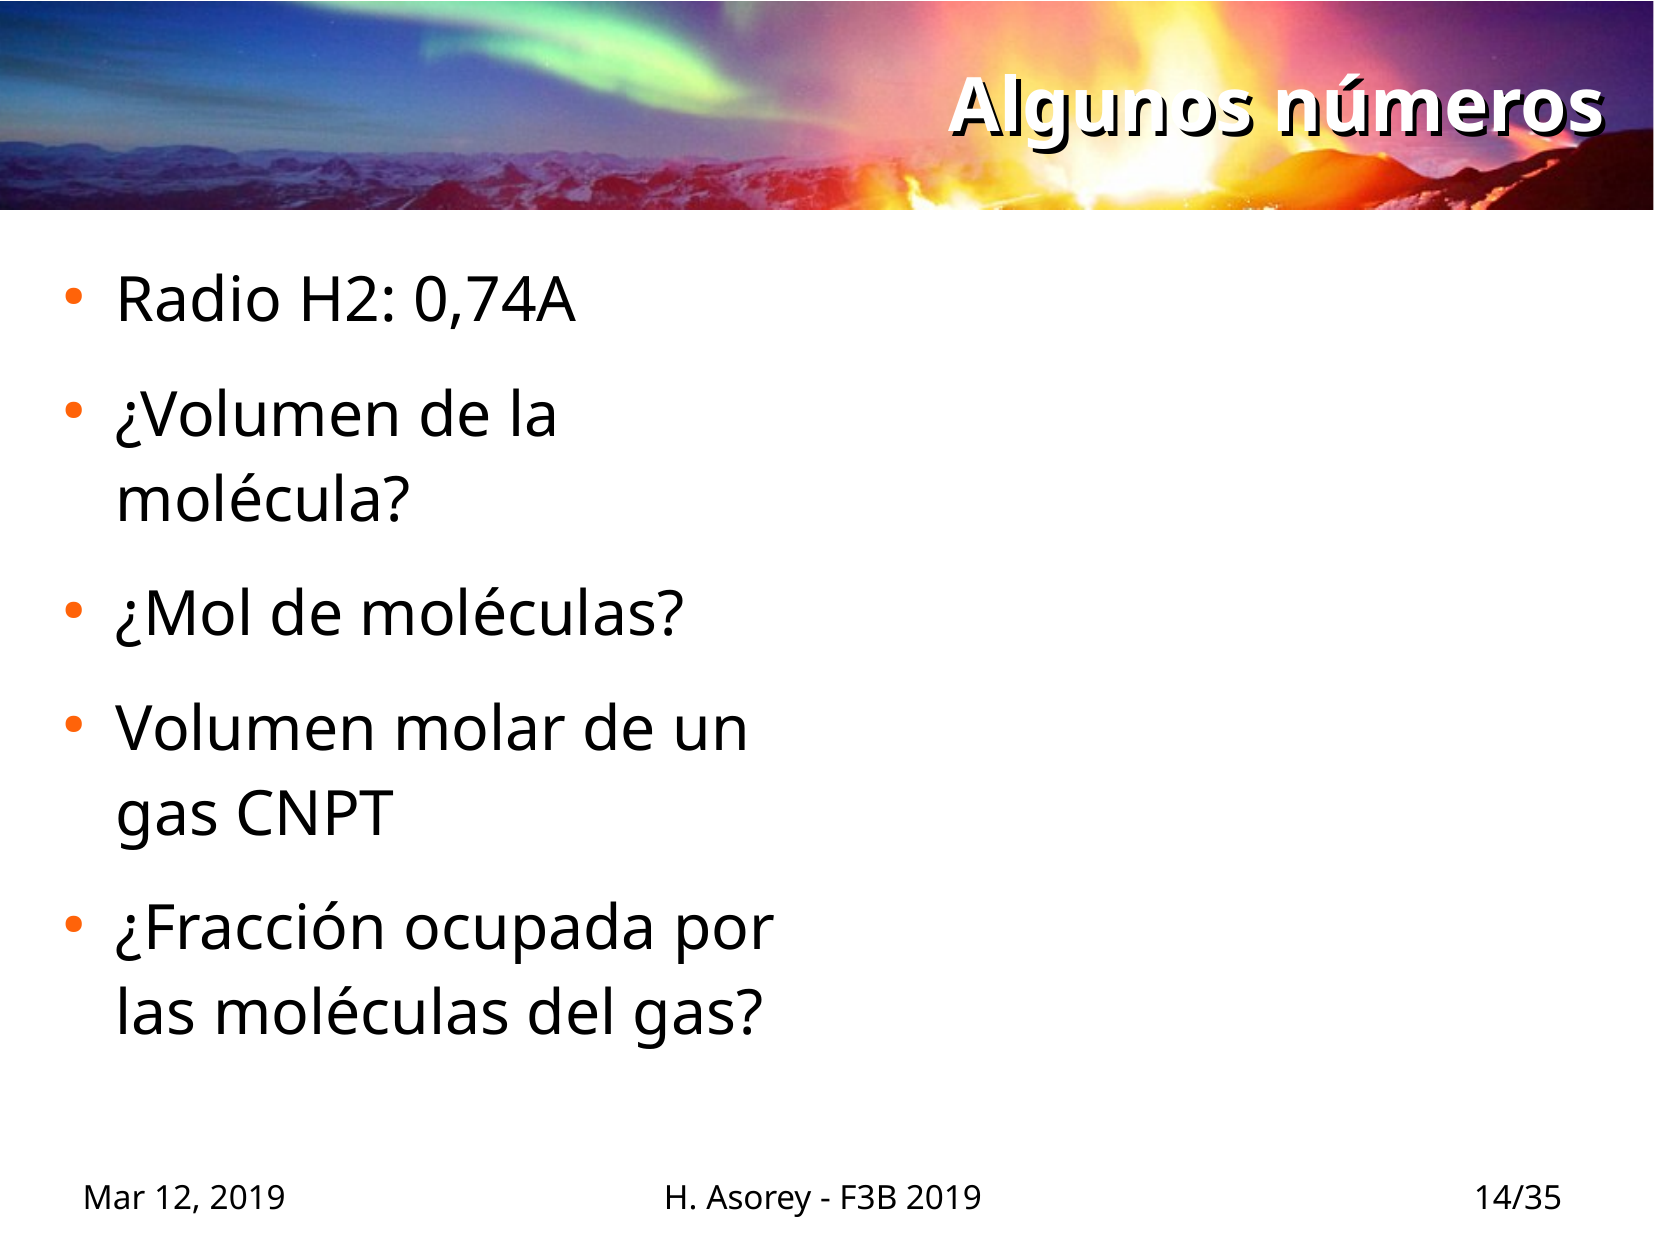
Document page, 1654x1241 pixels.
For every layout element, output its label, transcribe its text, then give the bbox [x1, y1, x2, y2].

title Algunos números [45, 15, 1606, 191]
list Radio H2: 0,74A ¿Volumen de la molécula? ¿Mol de moléculas? Volumen molar de un gas CNPT ¿Fracción ocupada por las moléculas del gas? [45, 255, 807, 1156]
picture [0, 1, 1654, 210]
